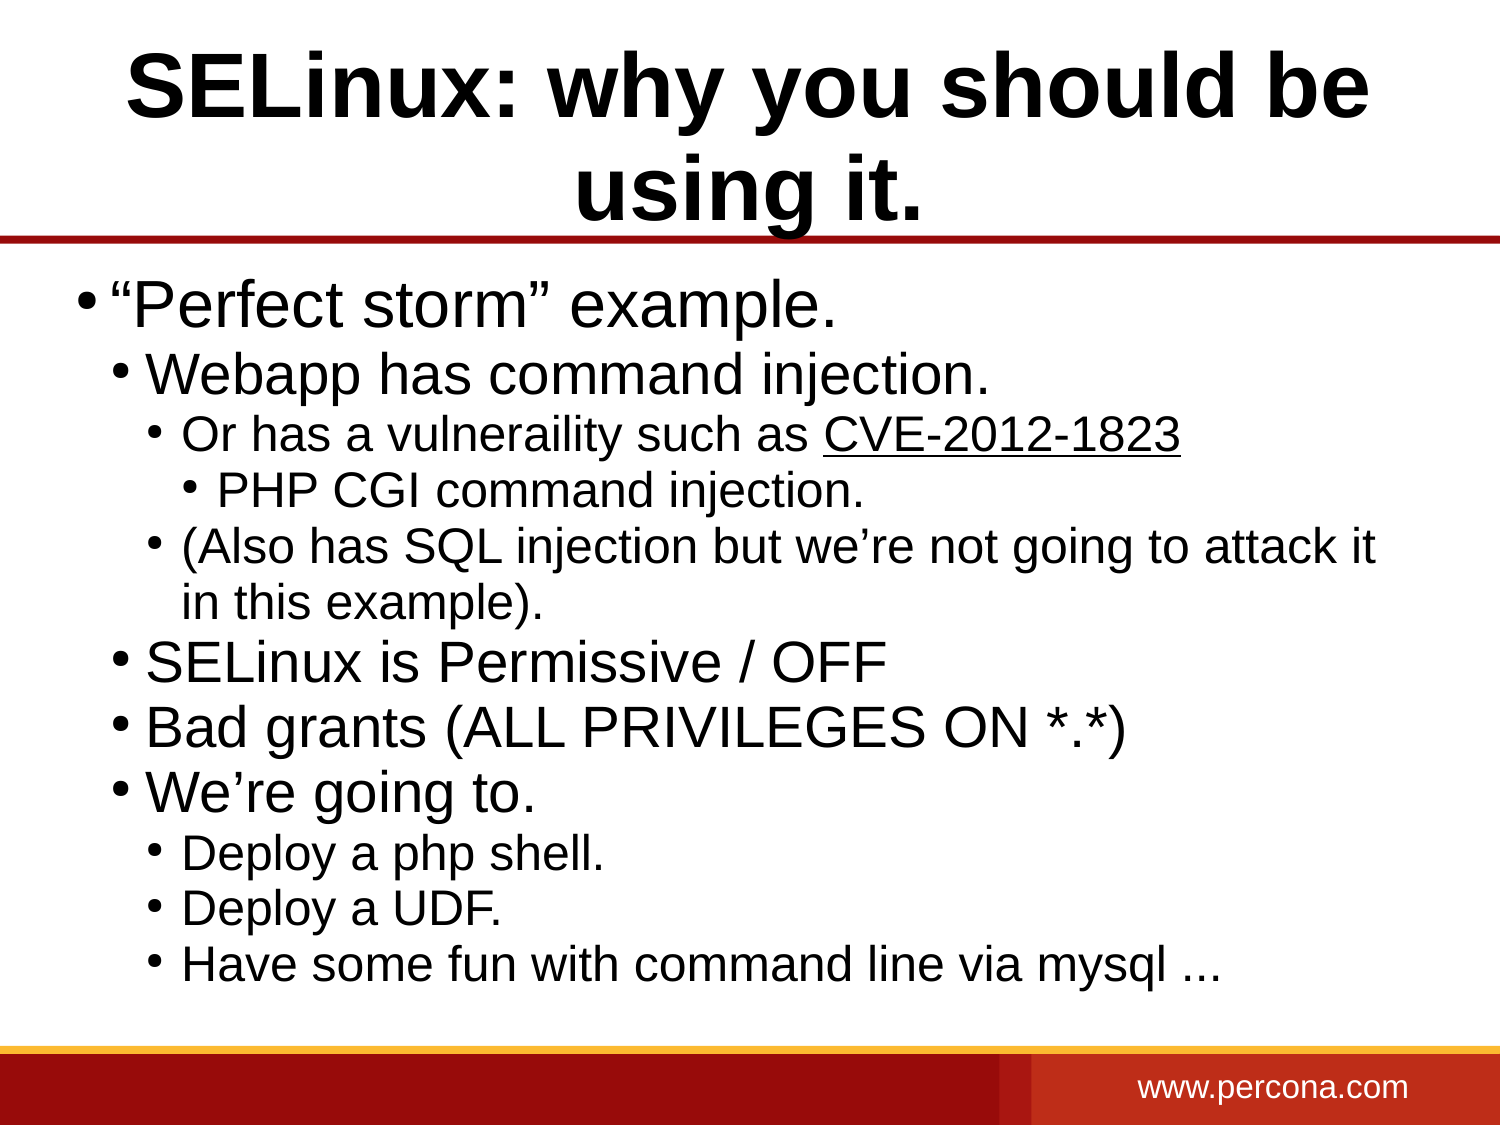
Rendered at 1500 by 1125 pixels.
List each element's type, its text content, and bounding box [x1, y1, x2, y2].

text_box SELinux: why you should be using it. [75, 44, 1425, 233]
text_box “Perfect storm” example. Webapp has command injection. Or has a vulneraility such as CVE-2012-1823 PHP CGI command injection. (Also has SQL injection but we’re not going to attack it in this example). SELinux is Permissive / OFF Bad grants (ALL PRIVILEGES ON *.*) We’re going to. Deploy a php shell. Deploy a UDF. Have some fun with command line via mysql ... [75, 263, 1425, 1006]
